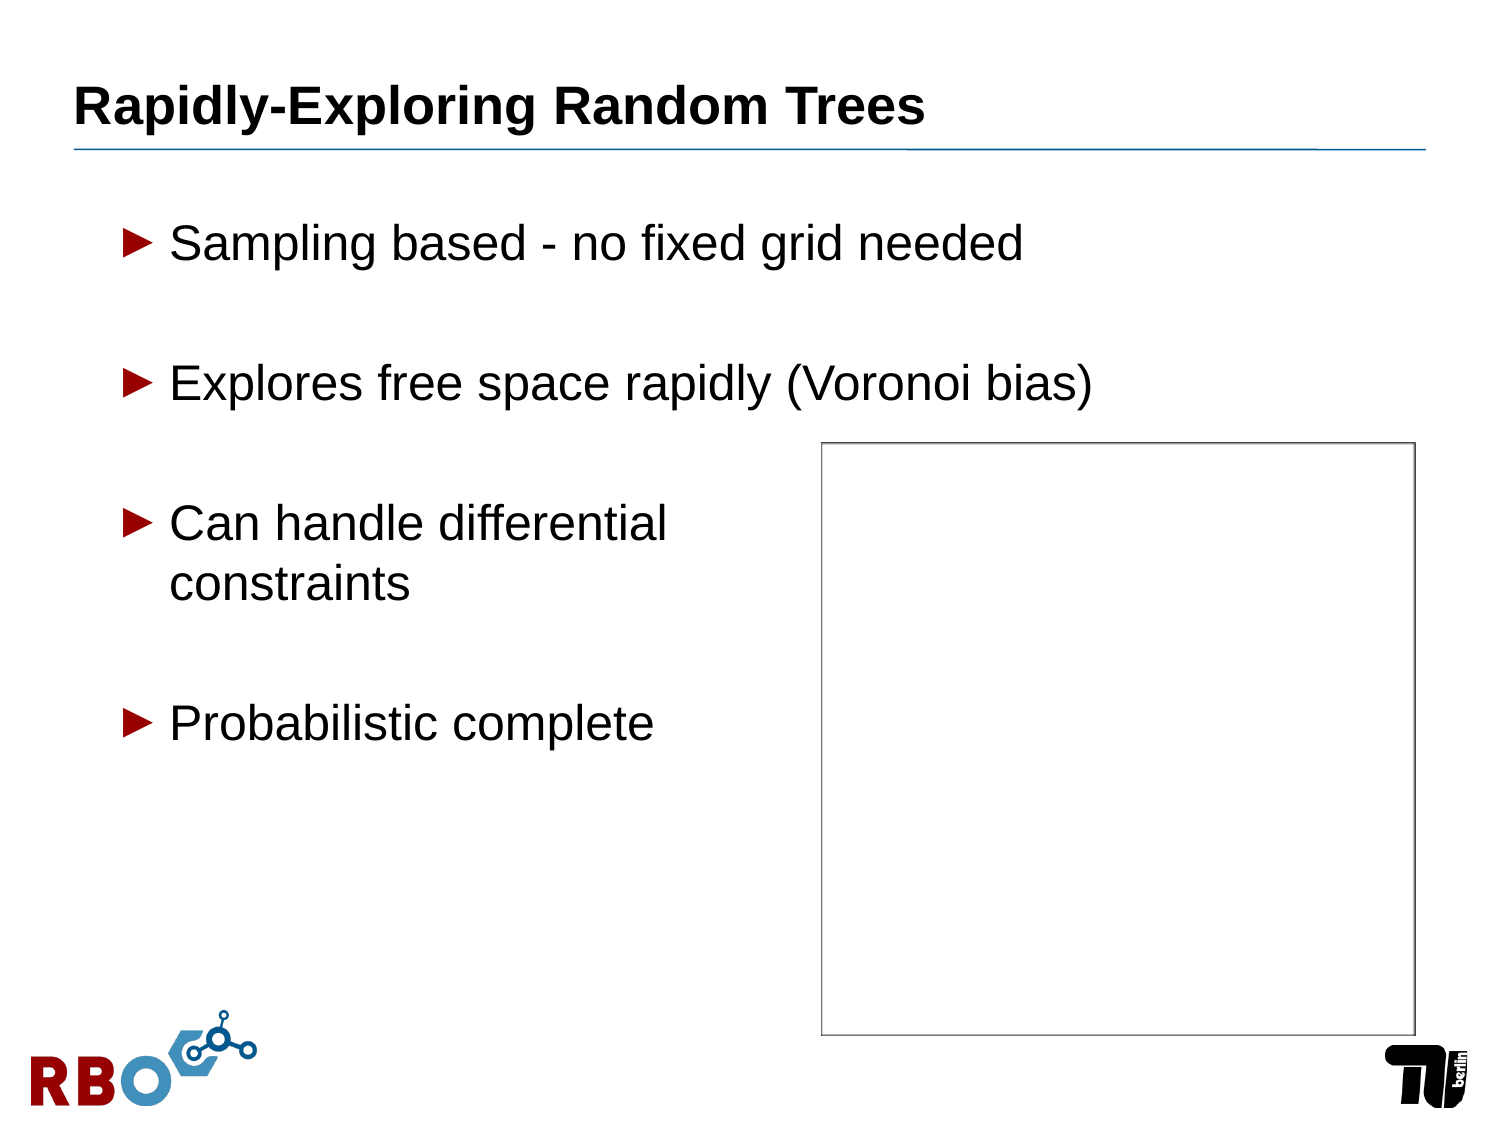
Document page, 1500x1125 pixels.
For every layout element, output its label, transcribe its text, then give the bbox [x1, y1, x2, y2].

picture [31, 1010, 257, 1106]
title Rapidly-Exploring Random Trees [73, 70, 1424, 173]
picture [821, 442, 1416, 1036]
list Sampling based - no fixed grid needed Explores free space rapidly (Voronoi bias) Can handle differential constraints Probabilistic complete [75, 210, 1425, 1084]
picture [1377, 1045, 1468, 1108]
